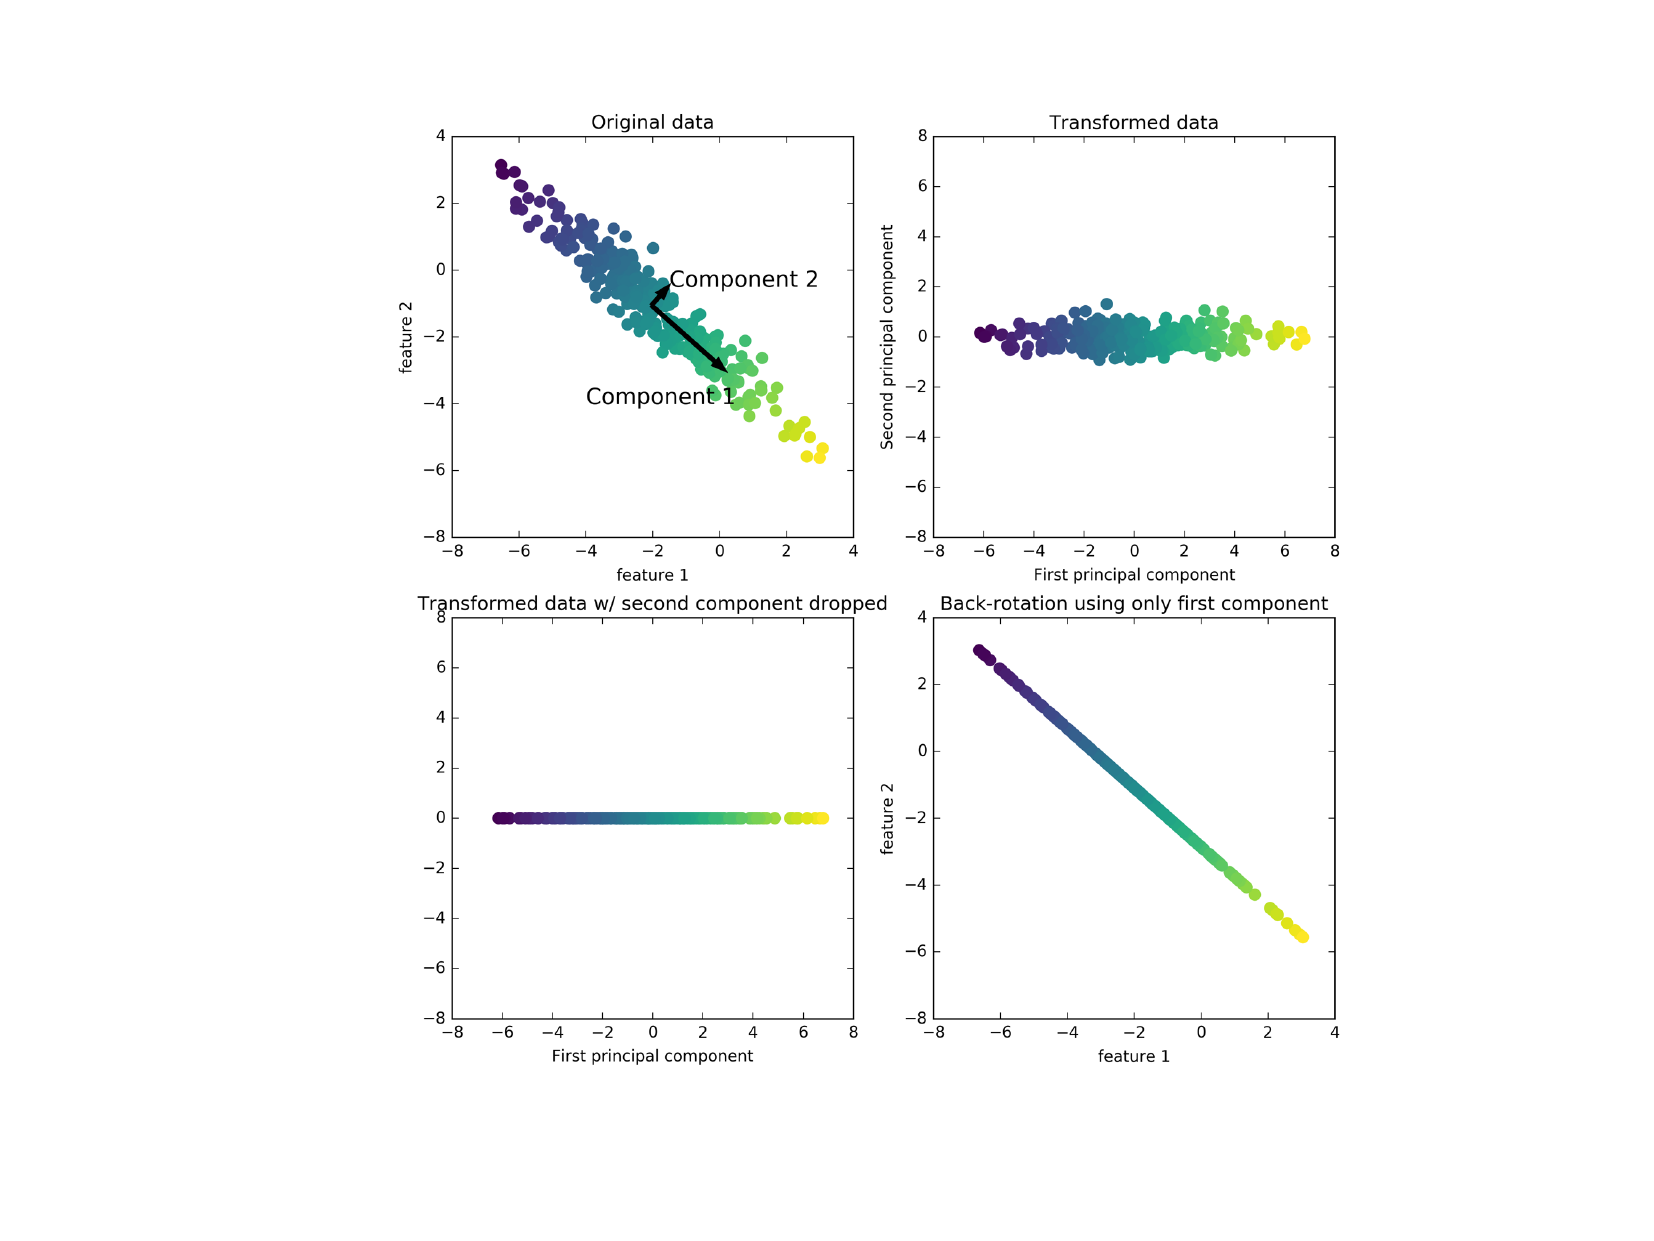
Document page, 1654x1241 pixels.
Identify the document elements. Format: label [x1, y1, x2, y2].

picture [387, 104, 1351, 1076]
